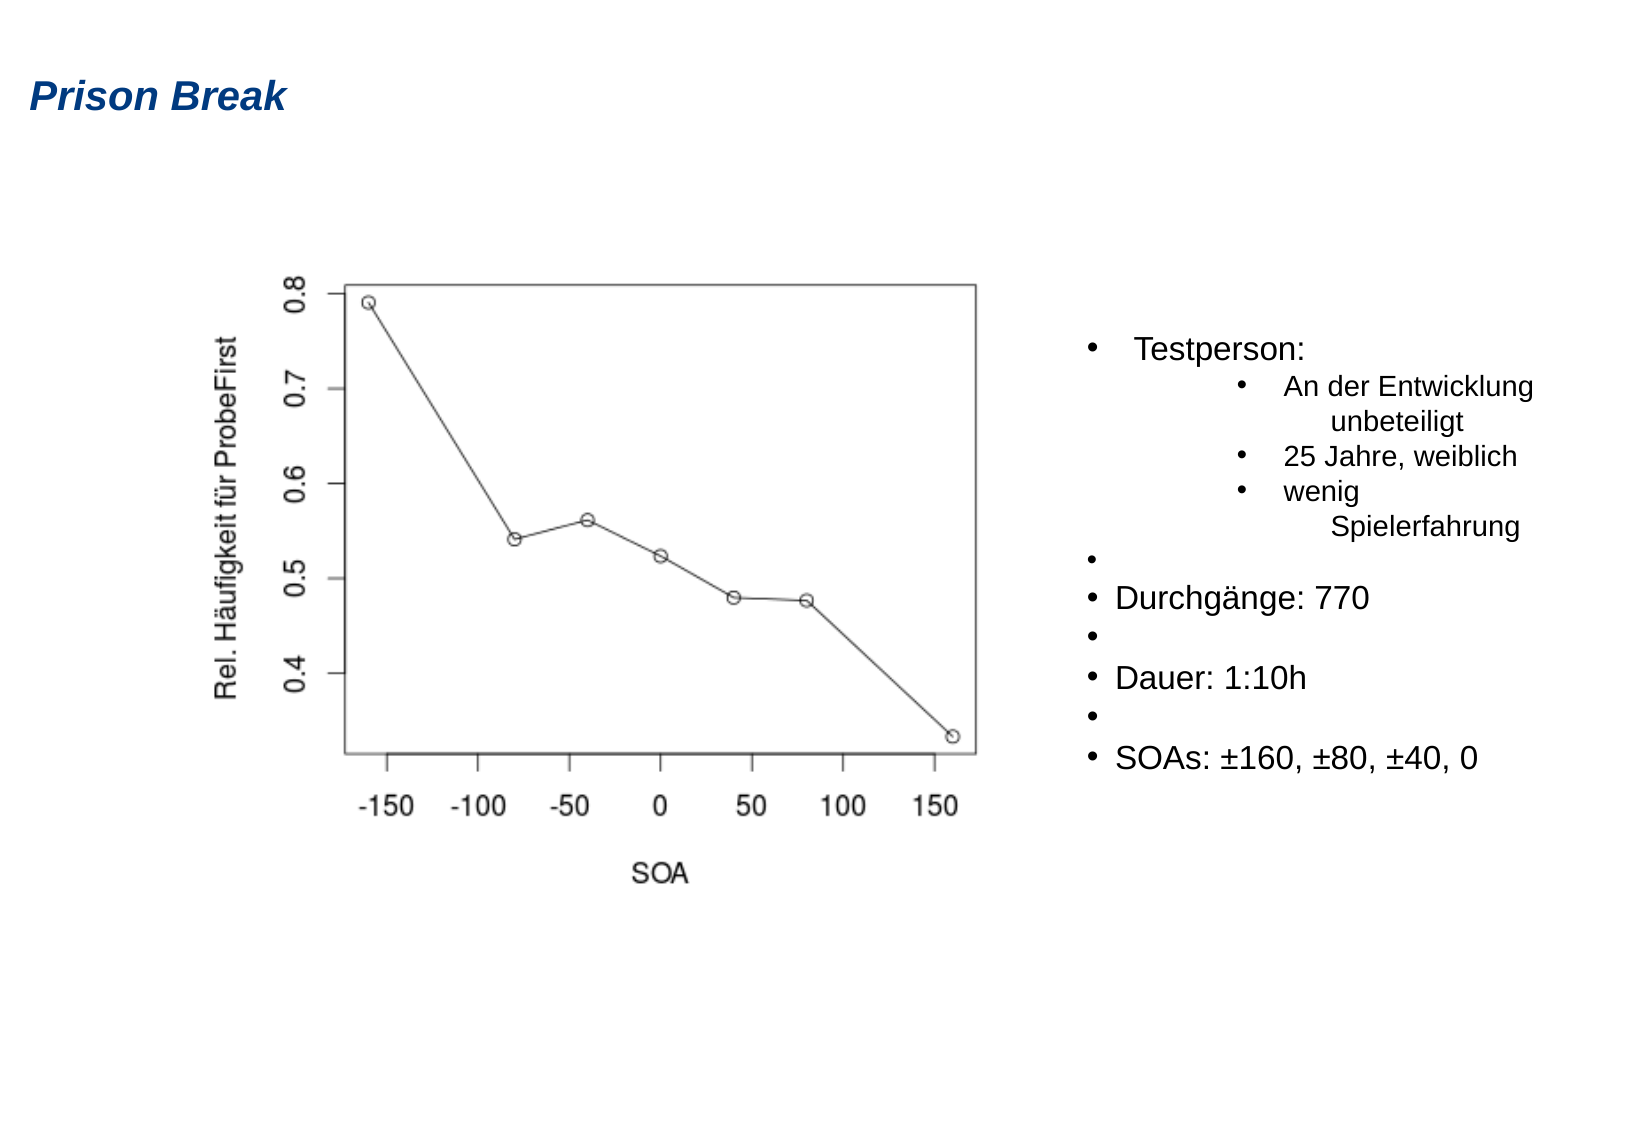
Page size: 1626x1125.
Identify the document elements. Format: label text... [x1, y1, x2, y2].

title Prison Break [14, 12, 1086, 176]
picture [206, 147, 1048, 928]
text_box Testperson: An der Entwicklung unbeteiligt 25 Jahre, weiblich wenig Spielerfahrung Durchgänge: 770 Dauer: 1:10h SOAs: ±160, ±80, ±40, 0 [1071, 319, 1566, 779]
